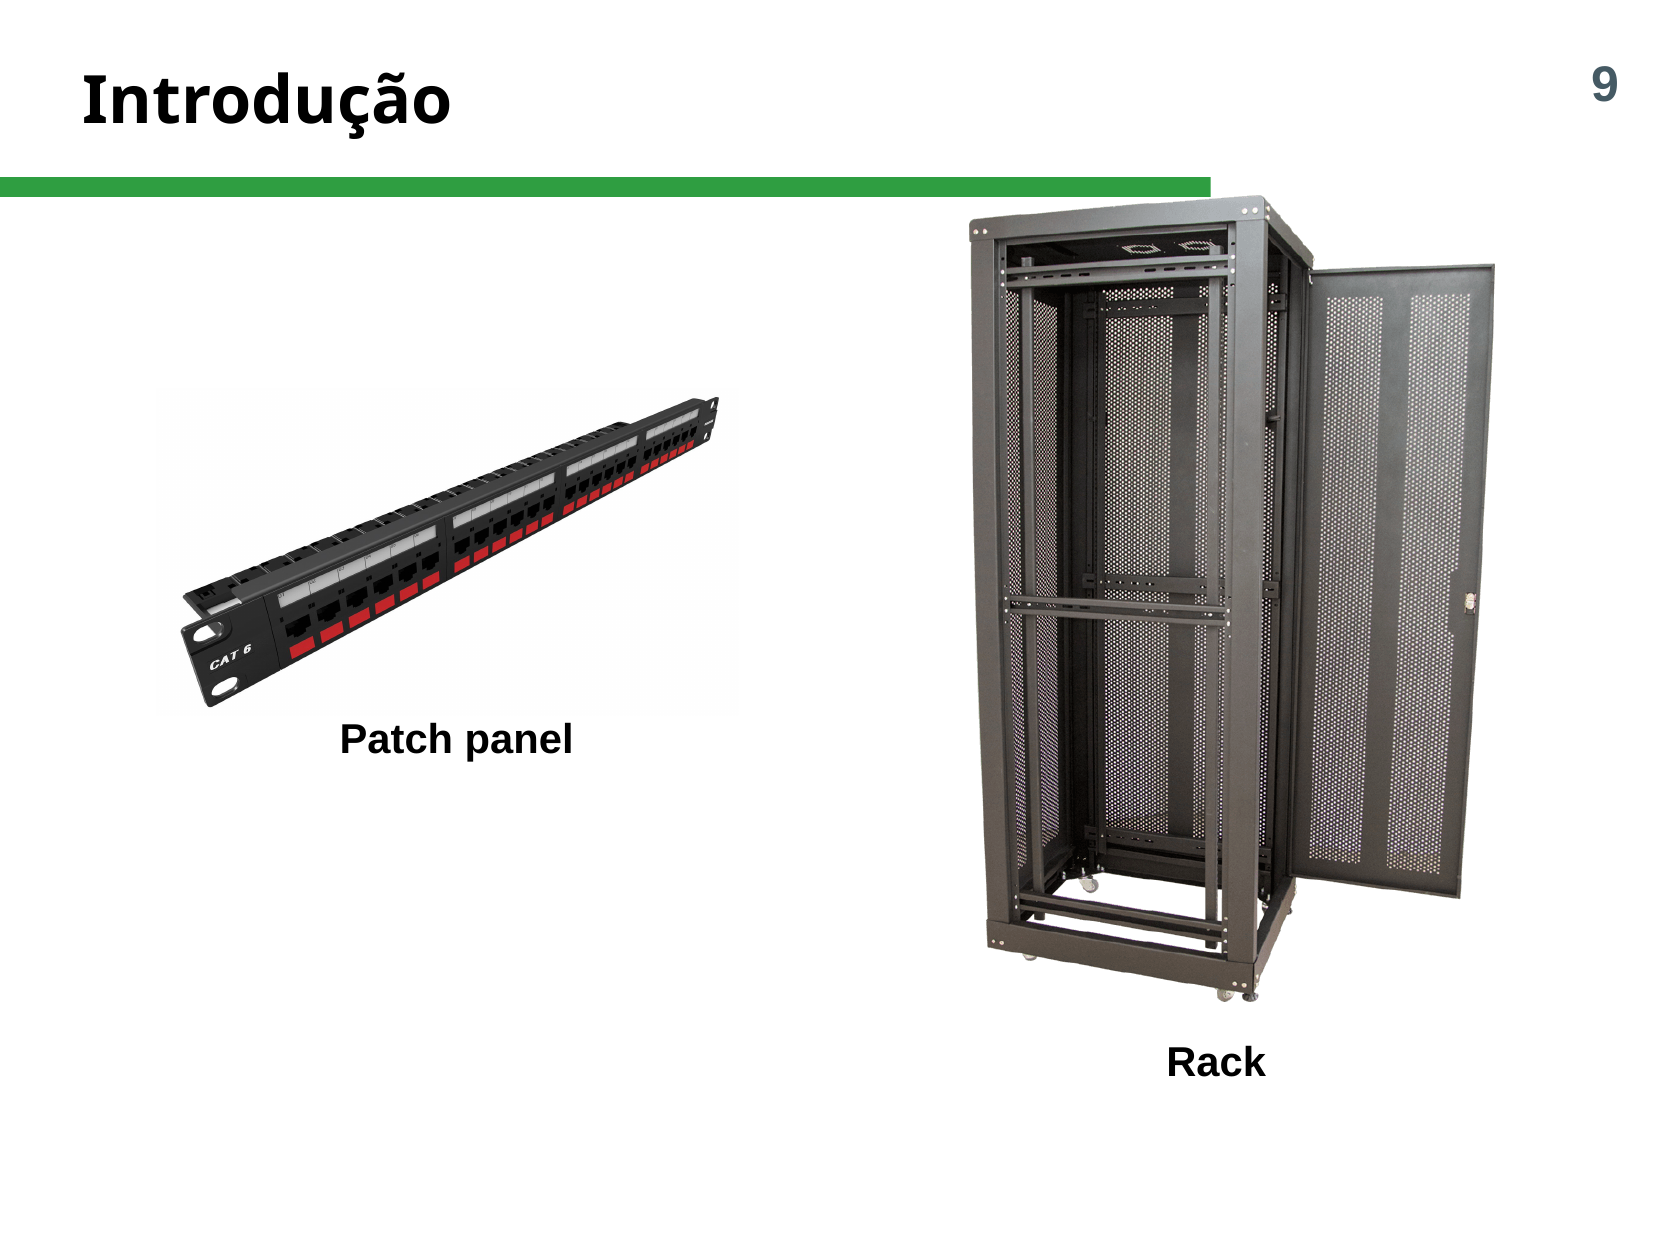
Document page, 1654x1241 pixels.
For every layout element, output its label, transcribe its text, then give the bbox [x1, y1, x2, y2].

text_box Rack [1151, 1031, 1300, 1113]
picture [156, 388, 739, 716]
text_box Patch panel [324, 708, 650, 791]
title Introdução [82, 0, 1152, 202]
picture [930, 183, 1536, 1004]
